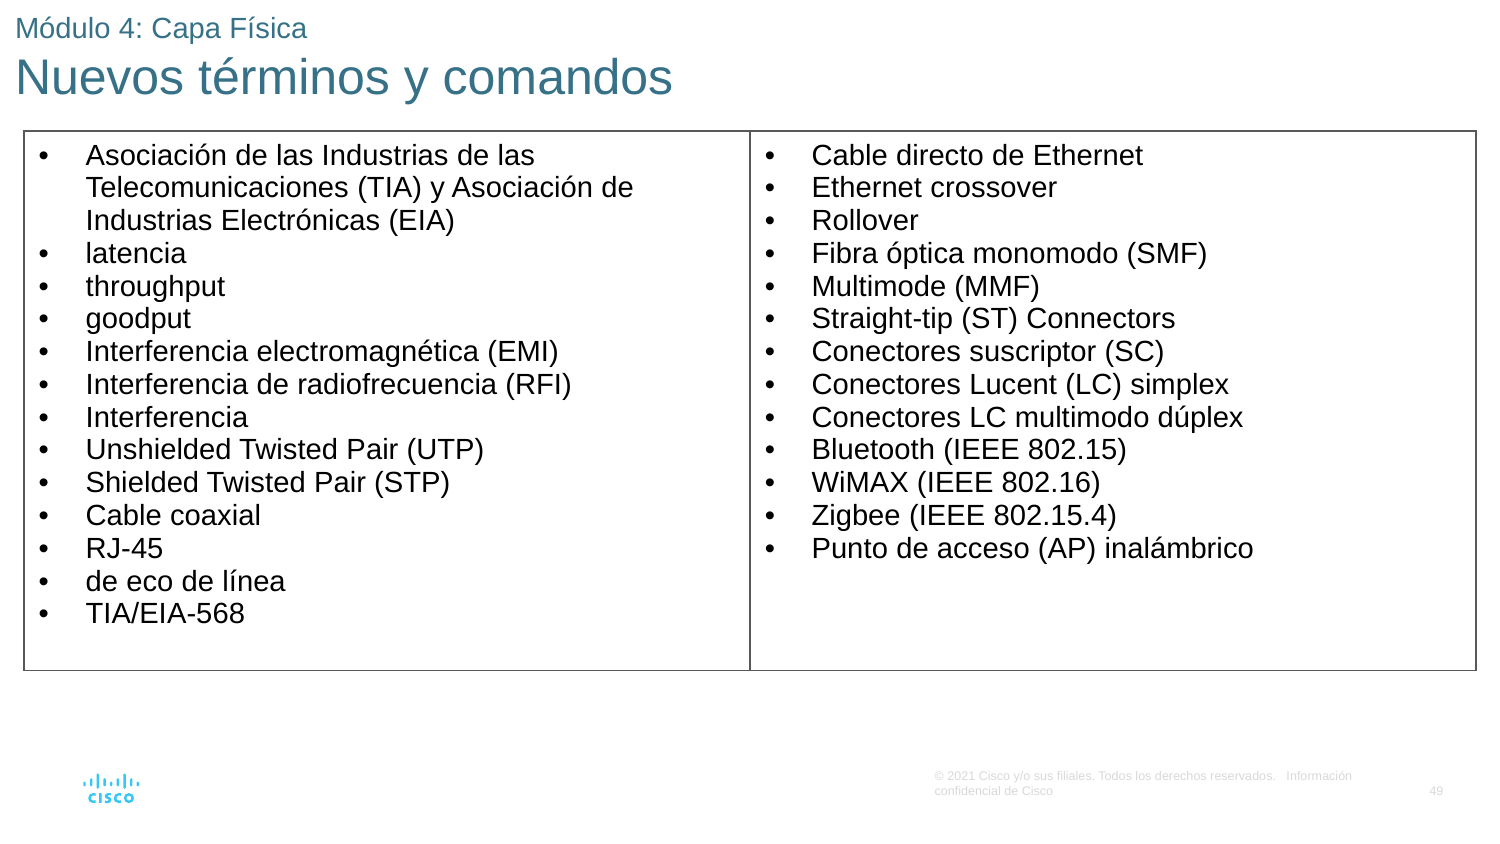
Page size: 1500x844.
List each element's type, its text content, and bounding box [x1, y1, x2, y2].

table_header Cable directo de Ethernet Ethernet crossover Rollover Fibra óptica monomodo (SMF) Multimode (MMF) Straight-tip (ST) Connectors Conectores suscriptor (SC) Conectores Lucent (LC) simplex Conectores LC multimodo dúplex Bluetooth (IEEE 802.15) WiMAX (IEEE 802.16) Zigbee (IEEE 802.15.4) Punto de acceso (AP) inalámbrico [751, 132, 1475, 670]
title Módulo 4: Capa Física Nuevos términos y comandos [0, 6, 1500, 107]
table_header Asociación de las Industrias de las Telecomunicaciones (TIA) y Asociación de Industrias Electrónicas (EIA) latencia throughput goodput Interferencia electromagnética (EMI) Interferencia de radiofrecuencia (RFI) Interferencia Unshielded Twisted Pair (UTP) Shielded Twisted Pair (STP) Cable coaxial RJ-45 de eco de línea TIA/EIA-568 [25, 132, 749, 670]
